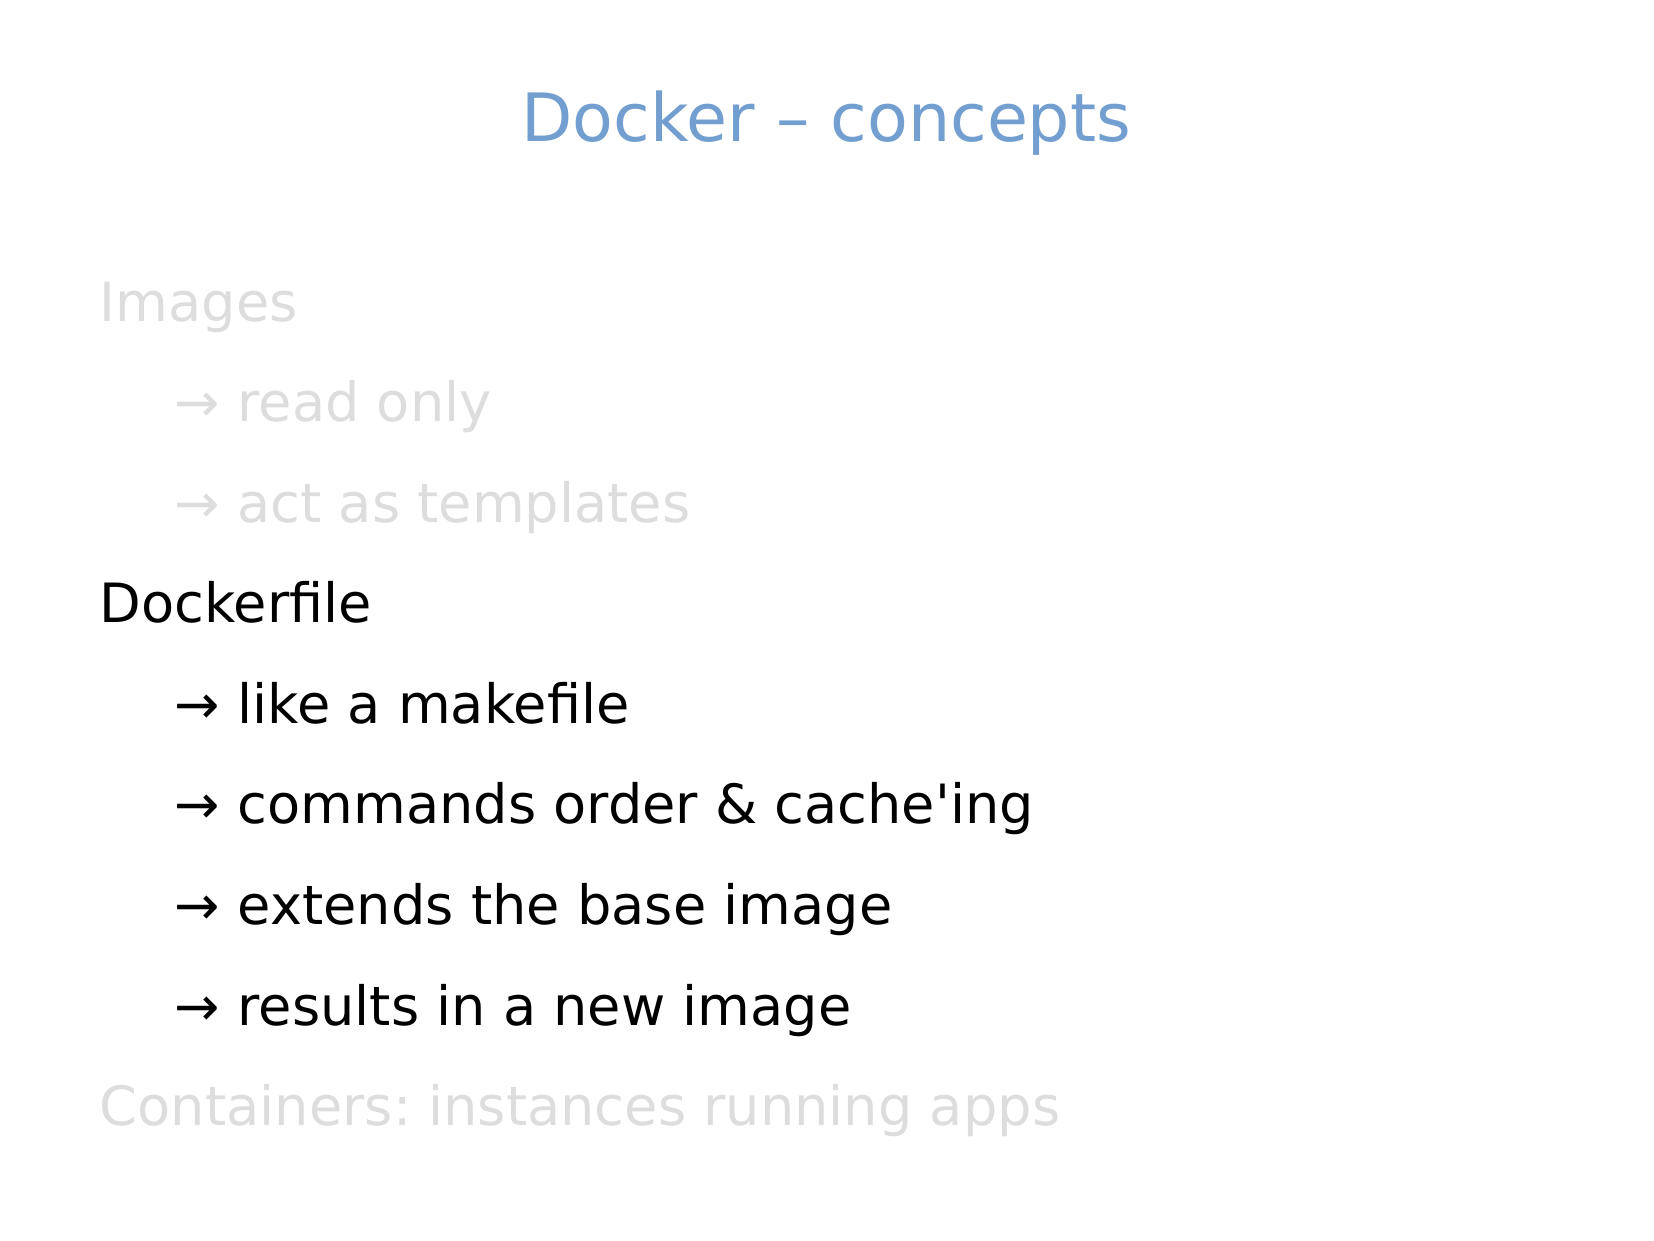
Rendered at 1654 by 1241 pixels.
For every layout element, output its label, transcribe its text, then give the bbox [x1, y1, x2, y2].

text_box Images → read only → act as templates Dockerfile → like a makefile → commands order & cache'ing → extends the base image → results in a new image Containers: instances running apps [85, 232, 1114, 1115]
text_box Docker – concepts [506, 72, 1147, 166]
